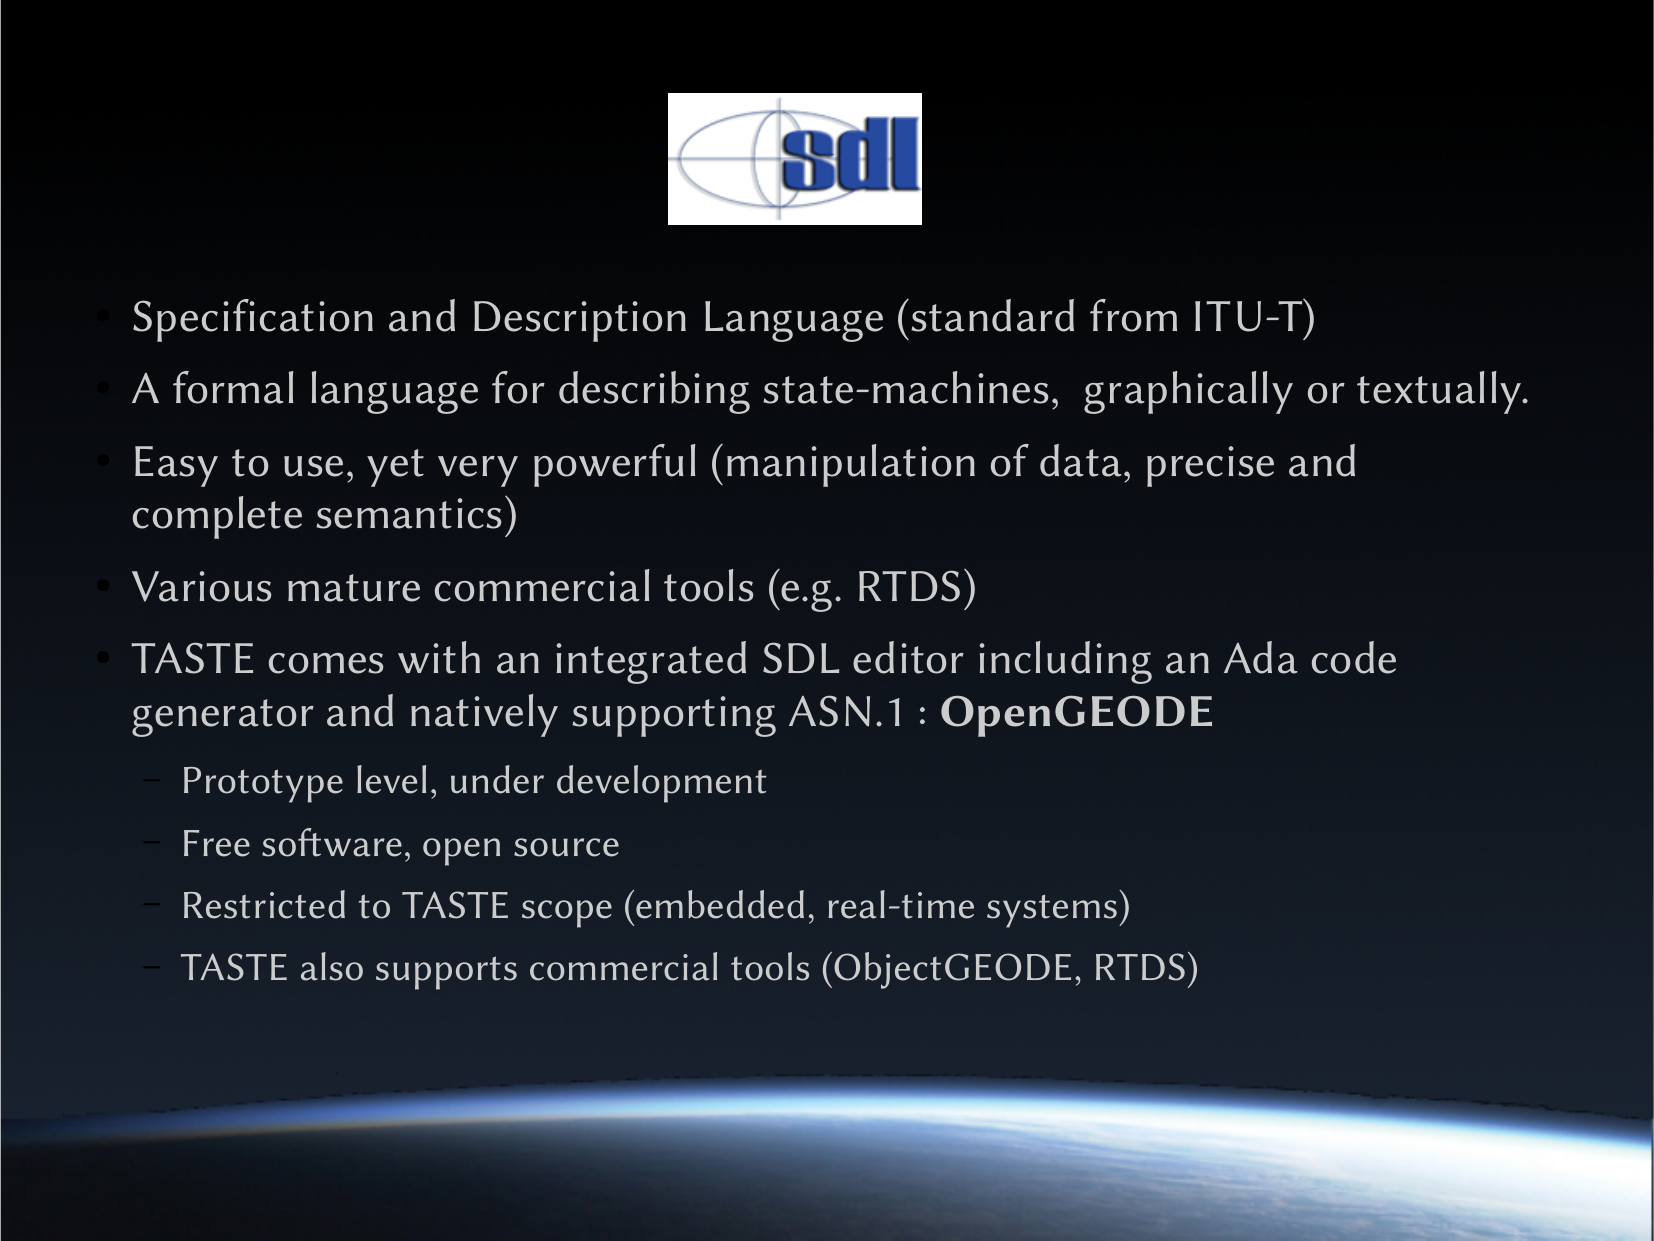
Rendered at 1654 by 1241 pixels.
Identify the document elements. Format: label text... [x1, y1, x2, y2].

list Specification and Description Language (standard from ITU-T) A formal language for describing state-machines, graphically or textually. Easy to use, yet very powerful (manipulation of data, precise and complete semantics) Various mature commercial tools (e.g. RTDS) TASTE comes with an integrated SDL editor including an Ada code generator and natively supporting ASN.1 : OpenGEODE Prototype level, under development Free software, open source Restricted to TASTE scope (embedded, real-time systems) TASTE also supports commercial tools (ObjectGEODE, RTDS) [82, 290, 1538, 1010]
picture [0, 0, 1654, 1241]
